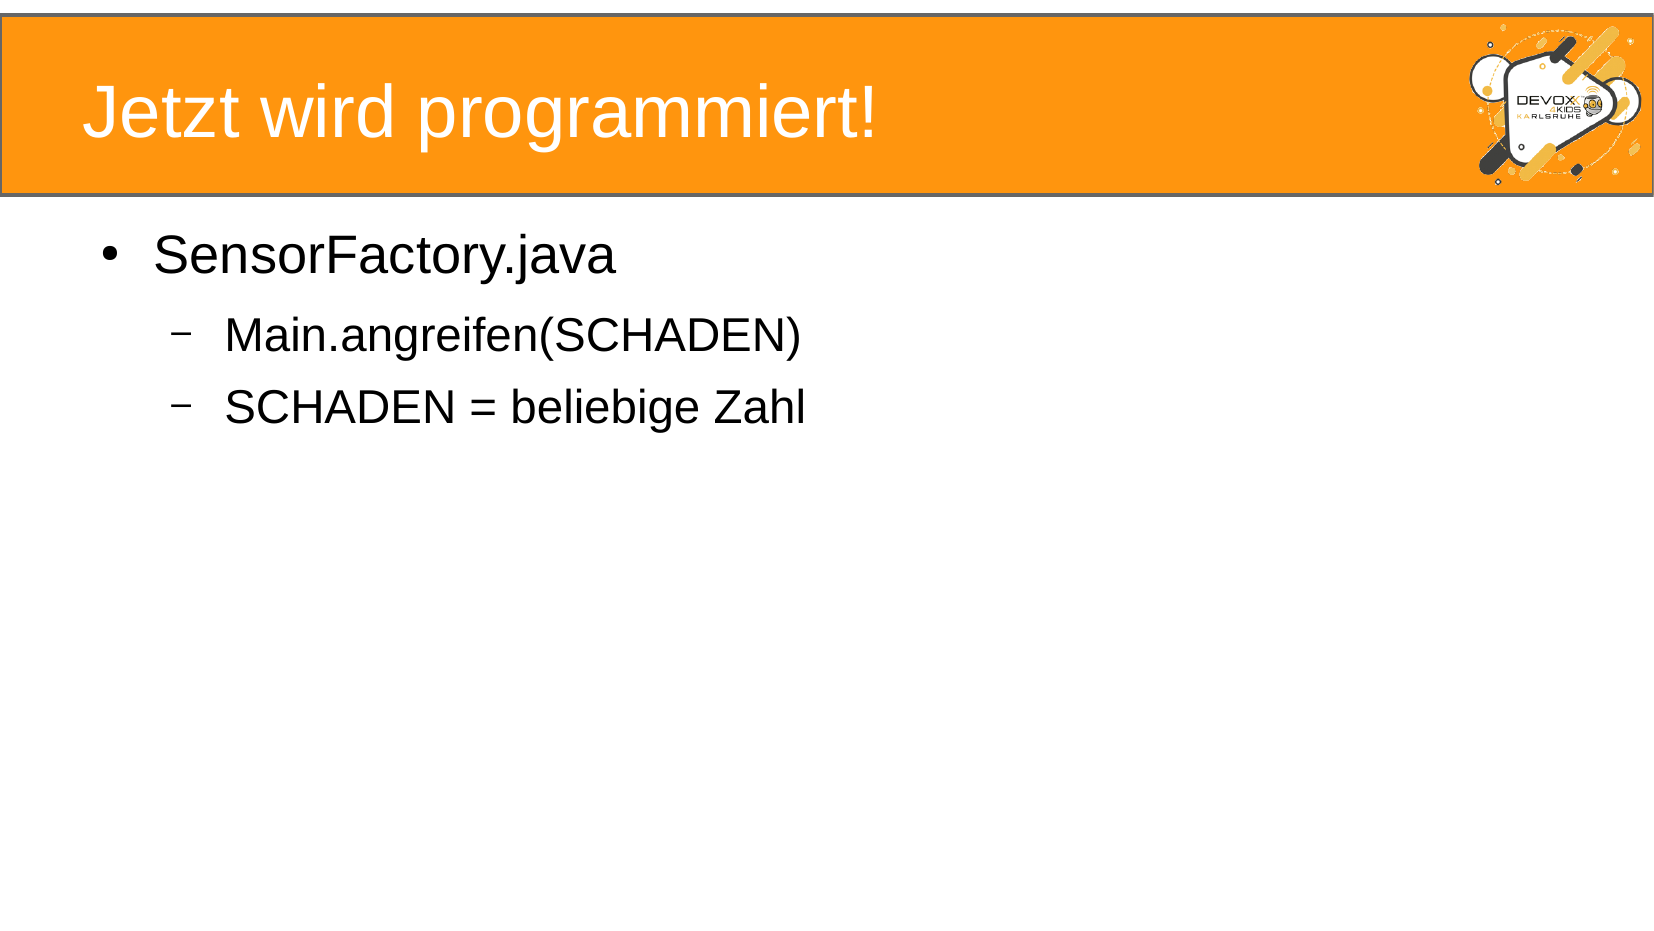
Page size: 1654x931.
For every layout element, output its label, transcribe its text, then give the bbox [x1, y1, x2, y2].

title Jetzt wird programmiert! [82, 35, 1235, 189]
list SensorFactory.java Main.angreifen(SCHADEN) SCHADEN = beliebige Zahl [82, 224, 1571, 764]
picture [1455, 14, 1654, 195]
